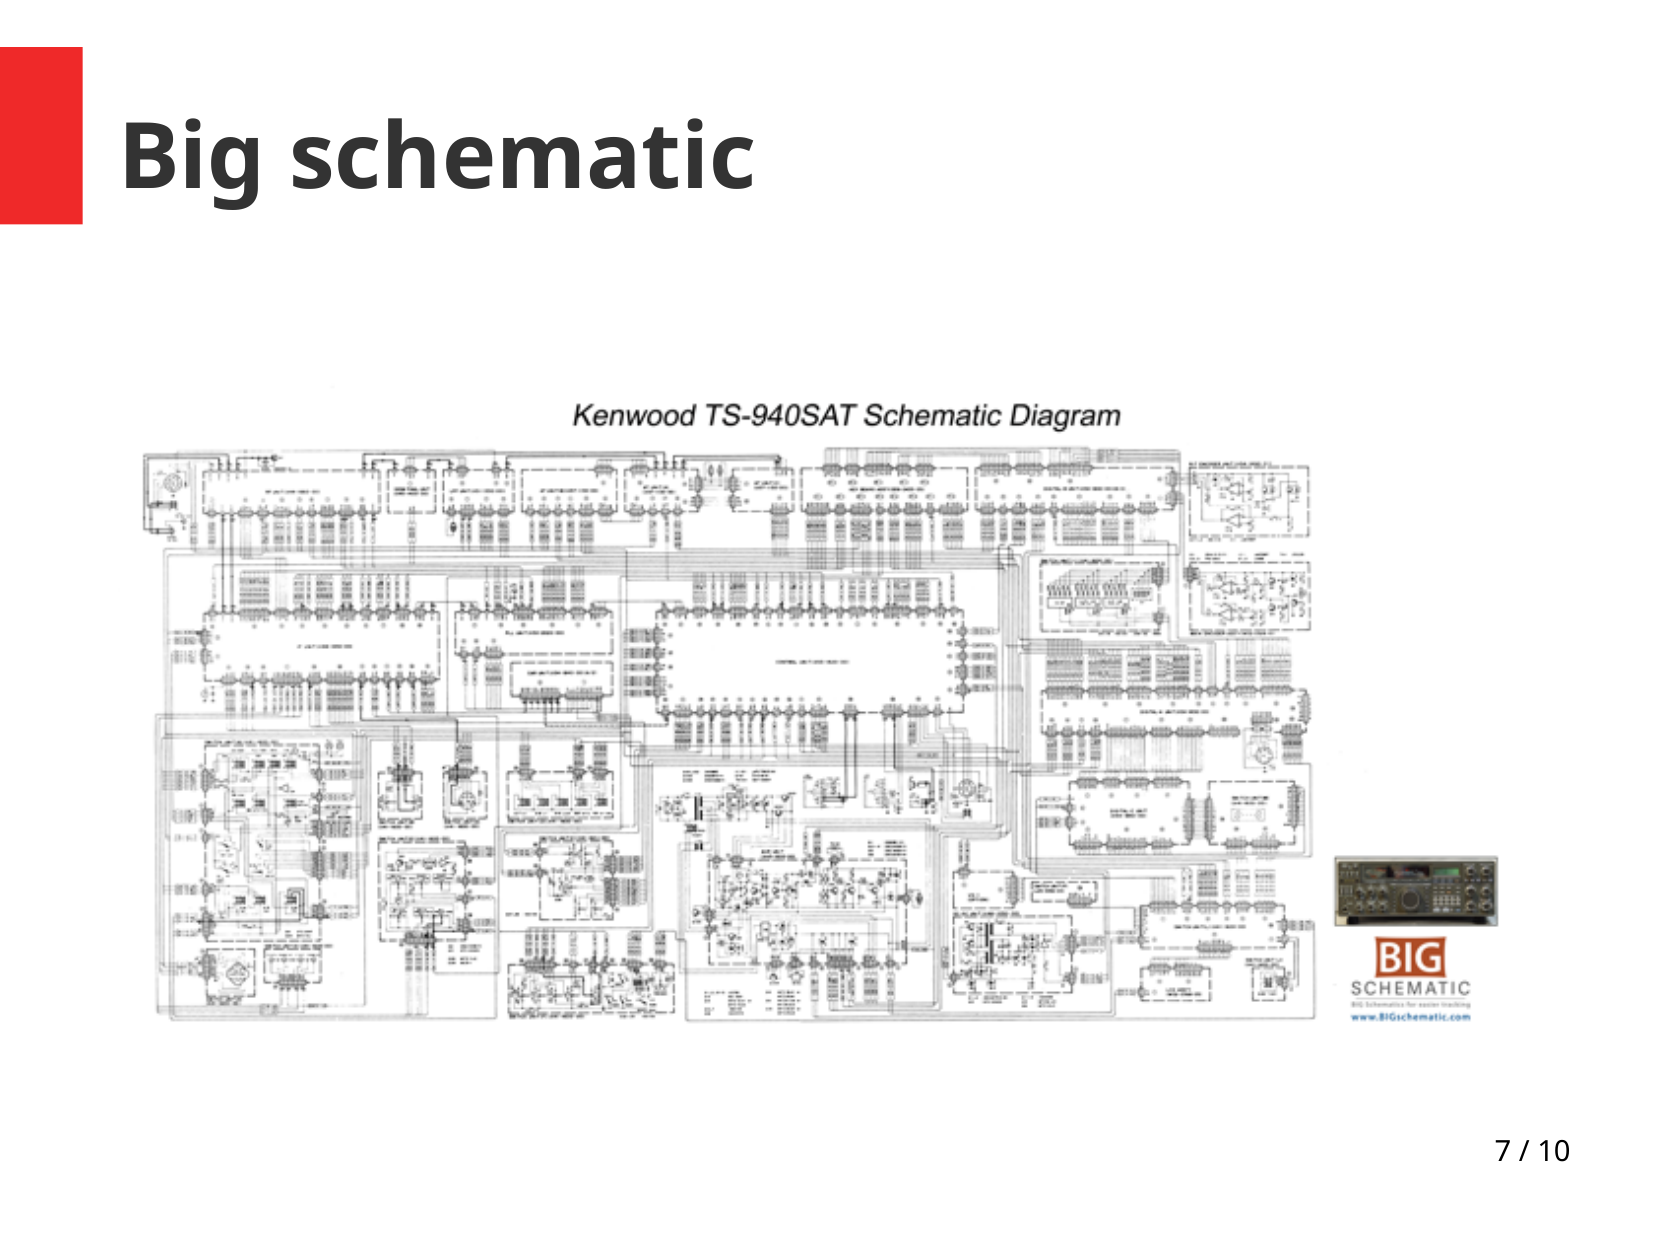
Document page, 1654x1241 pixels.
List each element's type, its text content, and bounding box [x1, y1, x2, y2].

picture [118, 359, 1536, 1069]
title Big schematic [118, 49, 1571, 257]
